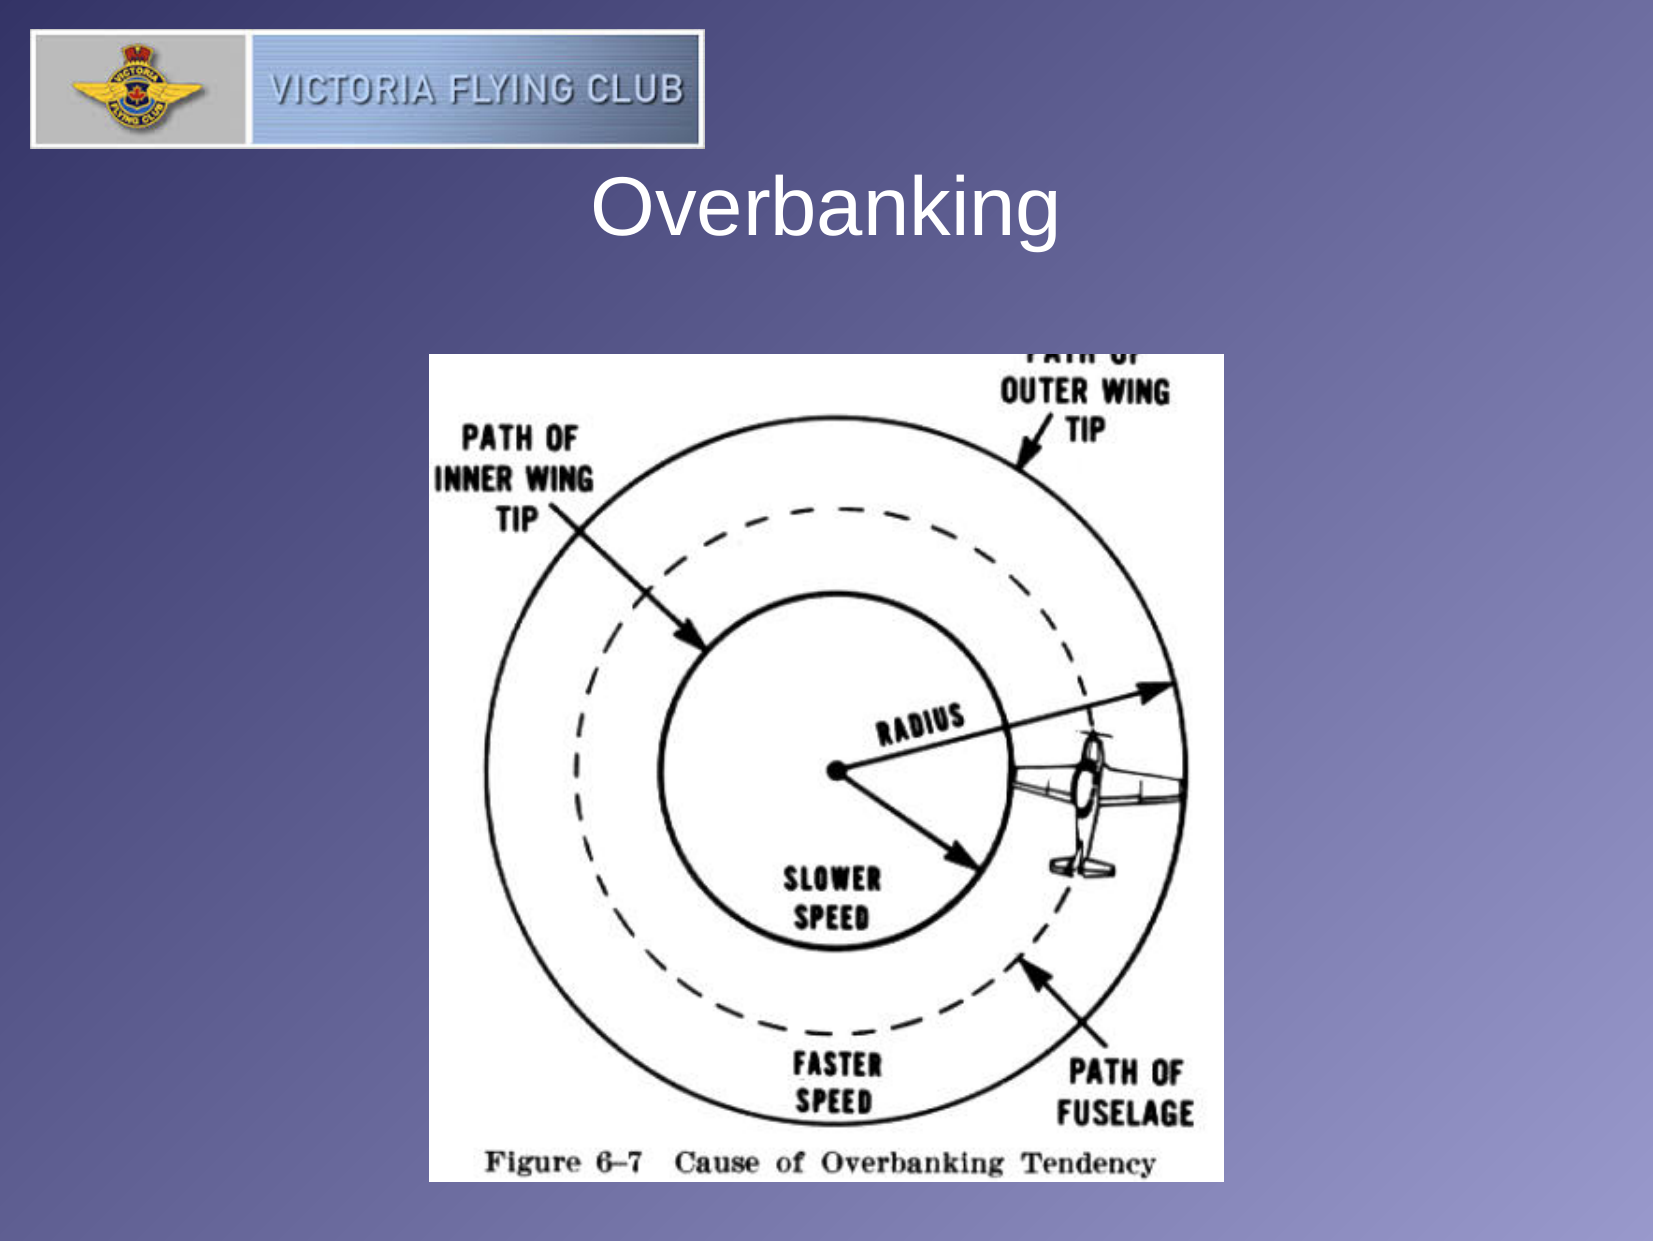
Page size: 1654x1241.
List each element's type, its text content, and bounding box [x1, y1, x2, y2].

picture [429, 354, 1224, 1182]
title Overbanking [82, 150, 1571, 358]
picture [30, 29, 705, 149]
